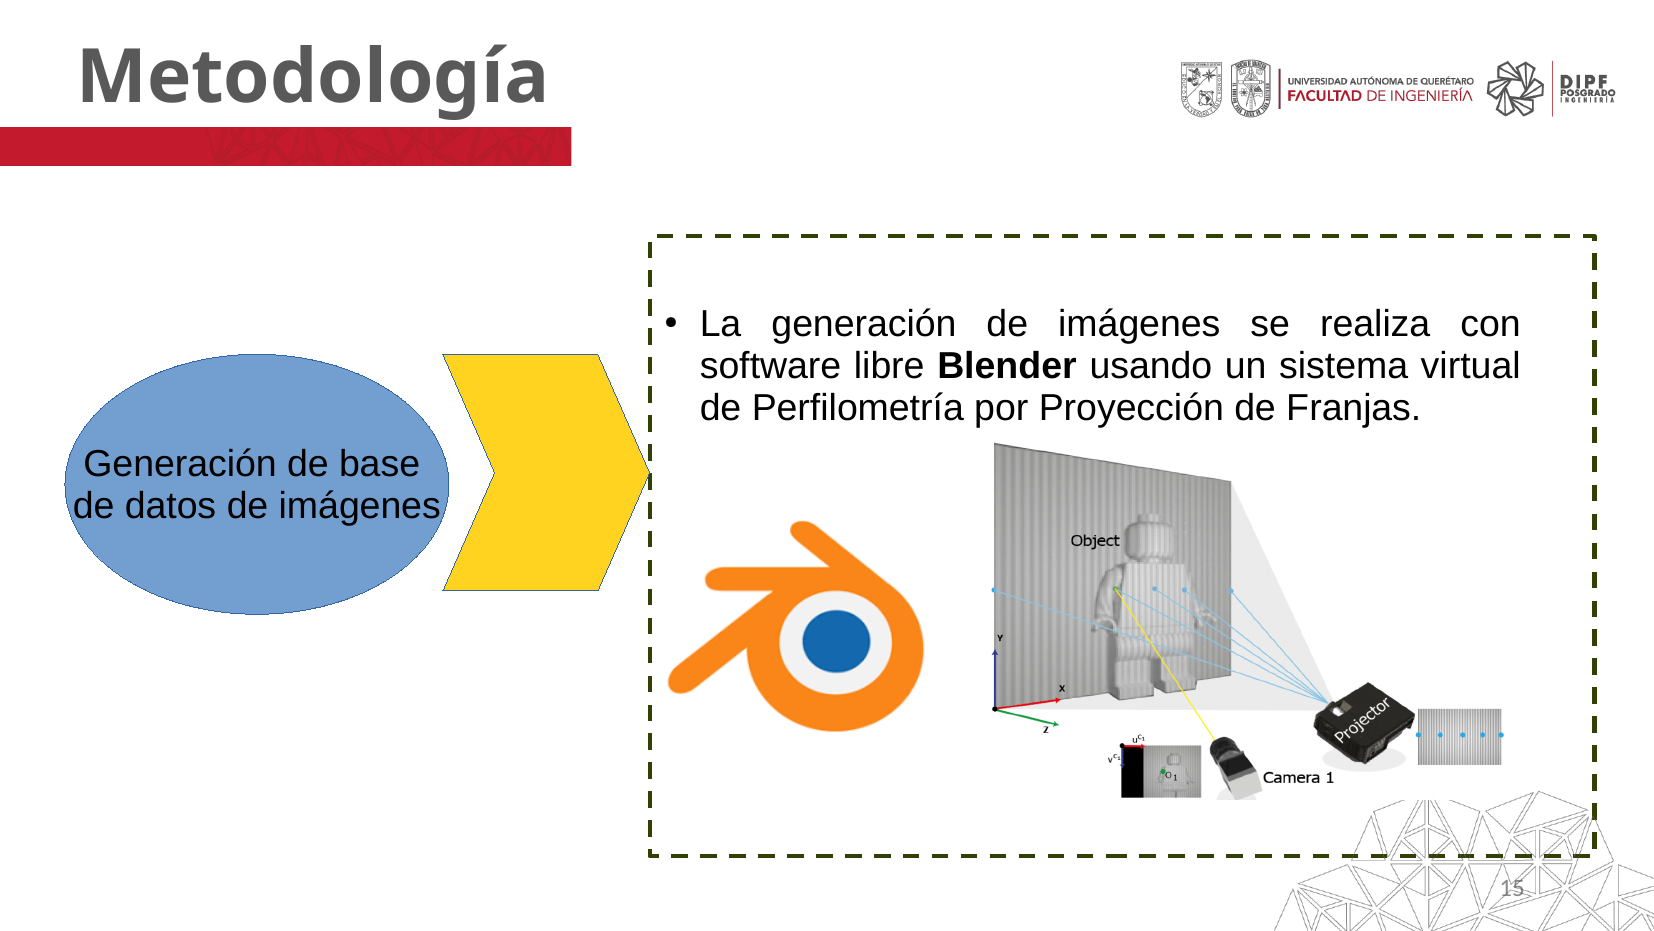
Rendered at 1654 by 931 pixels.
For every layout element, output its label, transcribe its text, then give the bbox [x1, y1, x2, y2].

text_box La generación de imágenes se realiza con software libre Blender usando un sistema virtual de Perfilometría por Proyección de Franjas. [649, 295, 1536, 521]
text_box Generación de base de datos de imágenes [64, 354, 449, 615]
picture [990, 442, 1654, 931]
picture [0, 127, 572, 166]
text_box [442, 354, 650, 591]
text_box [649, 236, 1595, 781]
picture [655, 486, 937, 768]
picture [1176, 54, 1620, 133]
text_box [649, 521, 1257, 857]
text_box Metodología [54, 11, 572, 127]
